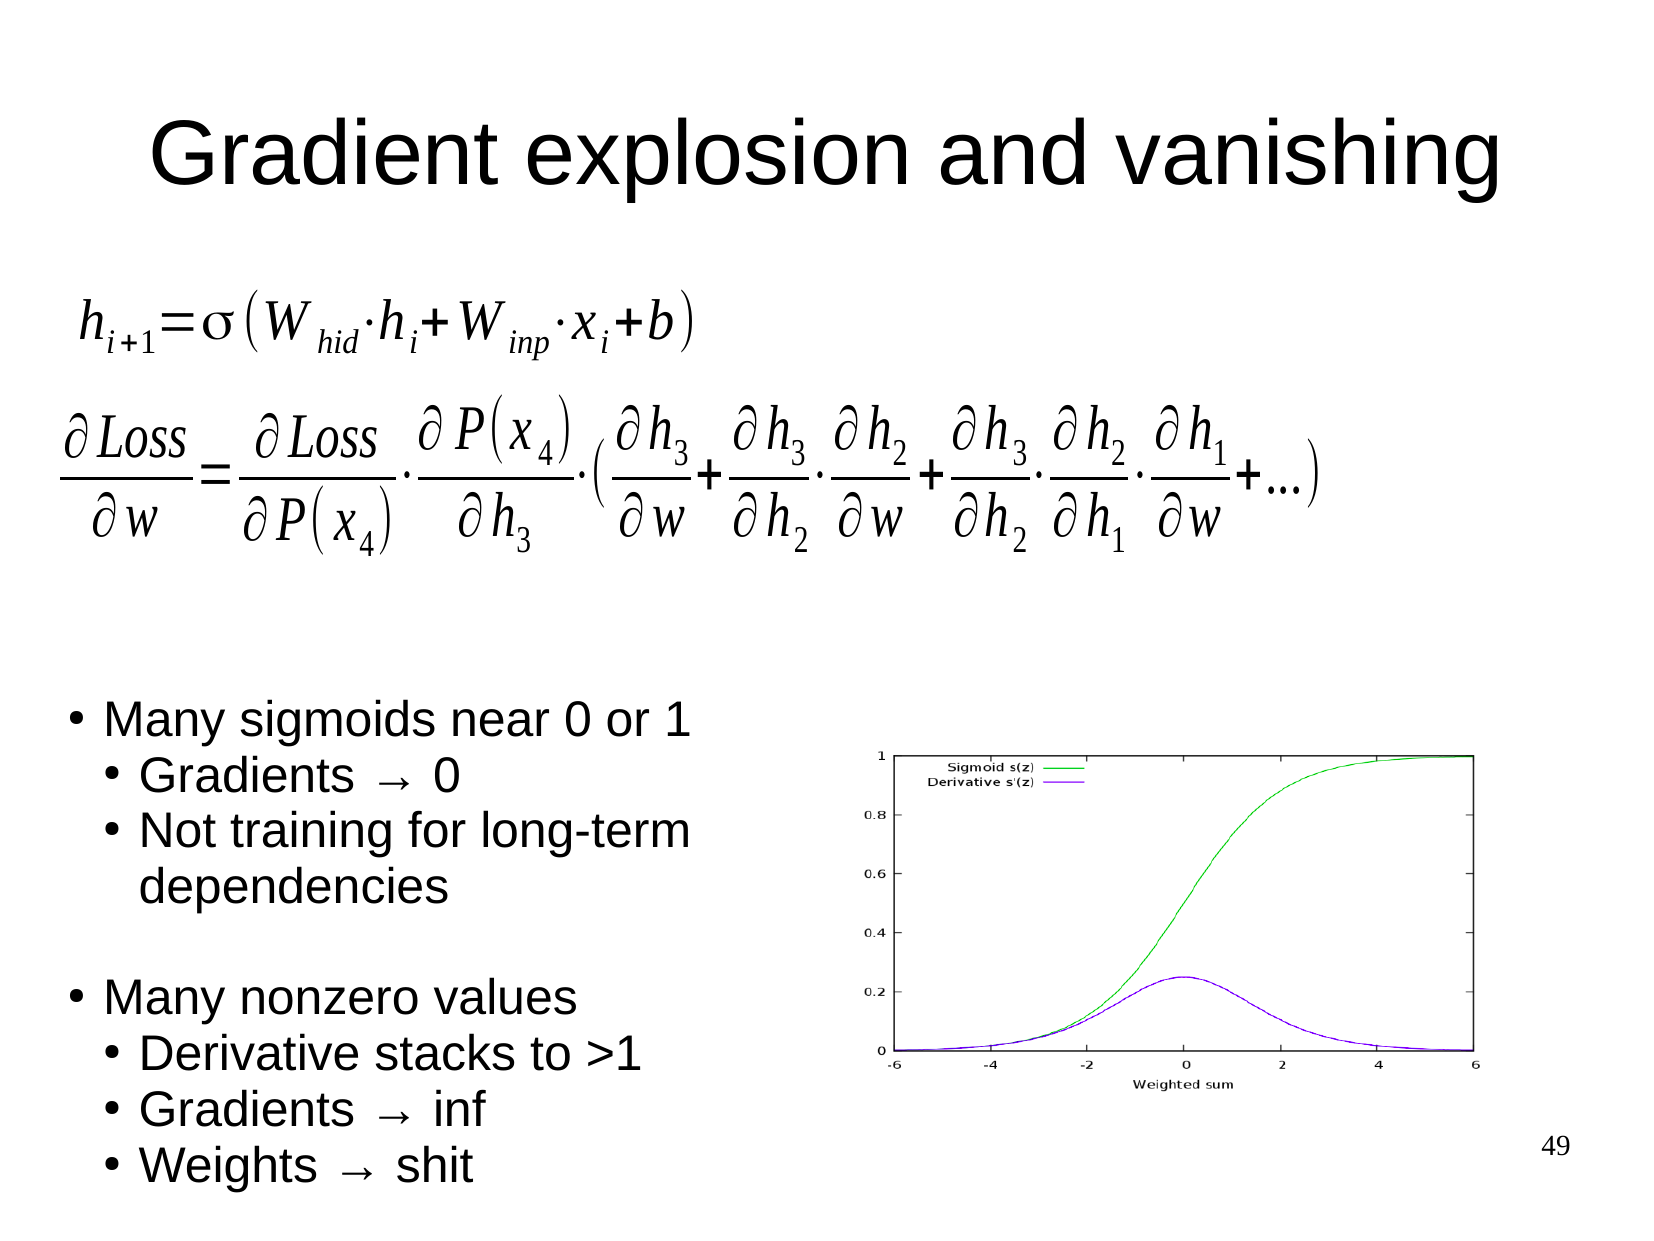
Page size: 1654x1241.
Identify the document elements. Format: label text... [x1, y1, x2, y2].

picture [835, 742, 1498, 1092]
text_box Many sigmoids near 0 or 1 Gradients → 0 Not training for long-term dependencies Many nonzero values Derivative stacks to >1 Gradients → inf Weights → shit [52, 683, 760, 1241]
chart [45, 389, 1334, 564]
chart [65, 285, 711, 361]
title Gradient explosion and vanishing [82, 49, 1571, 257]
